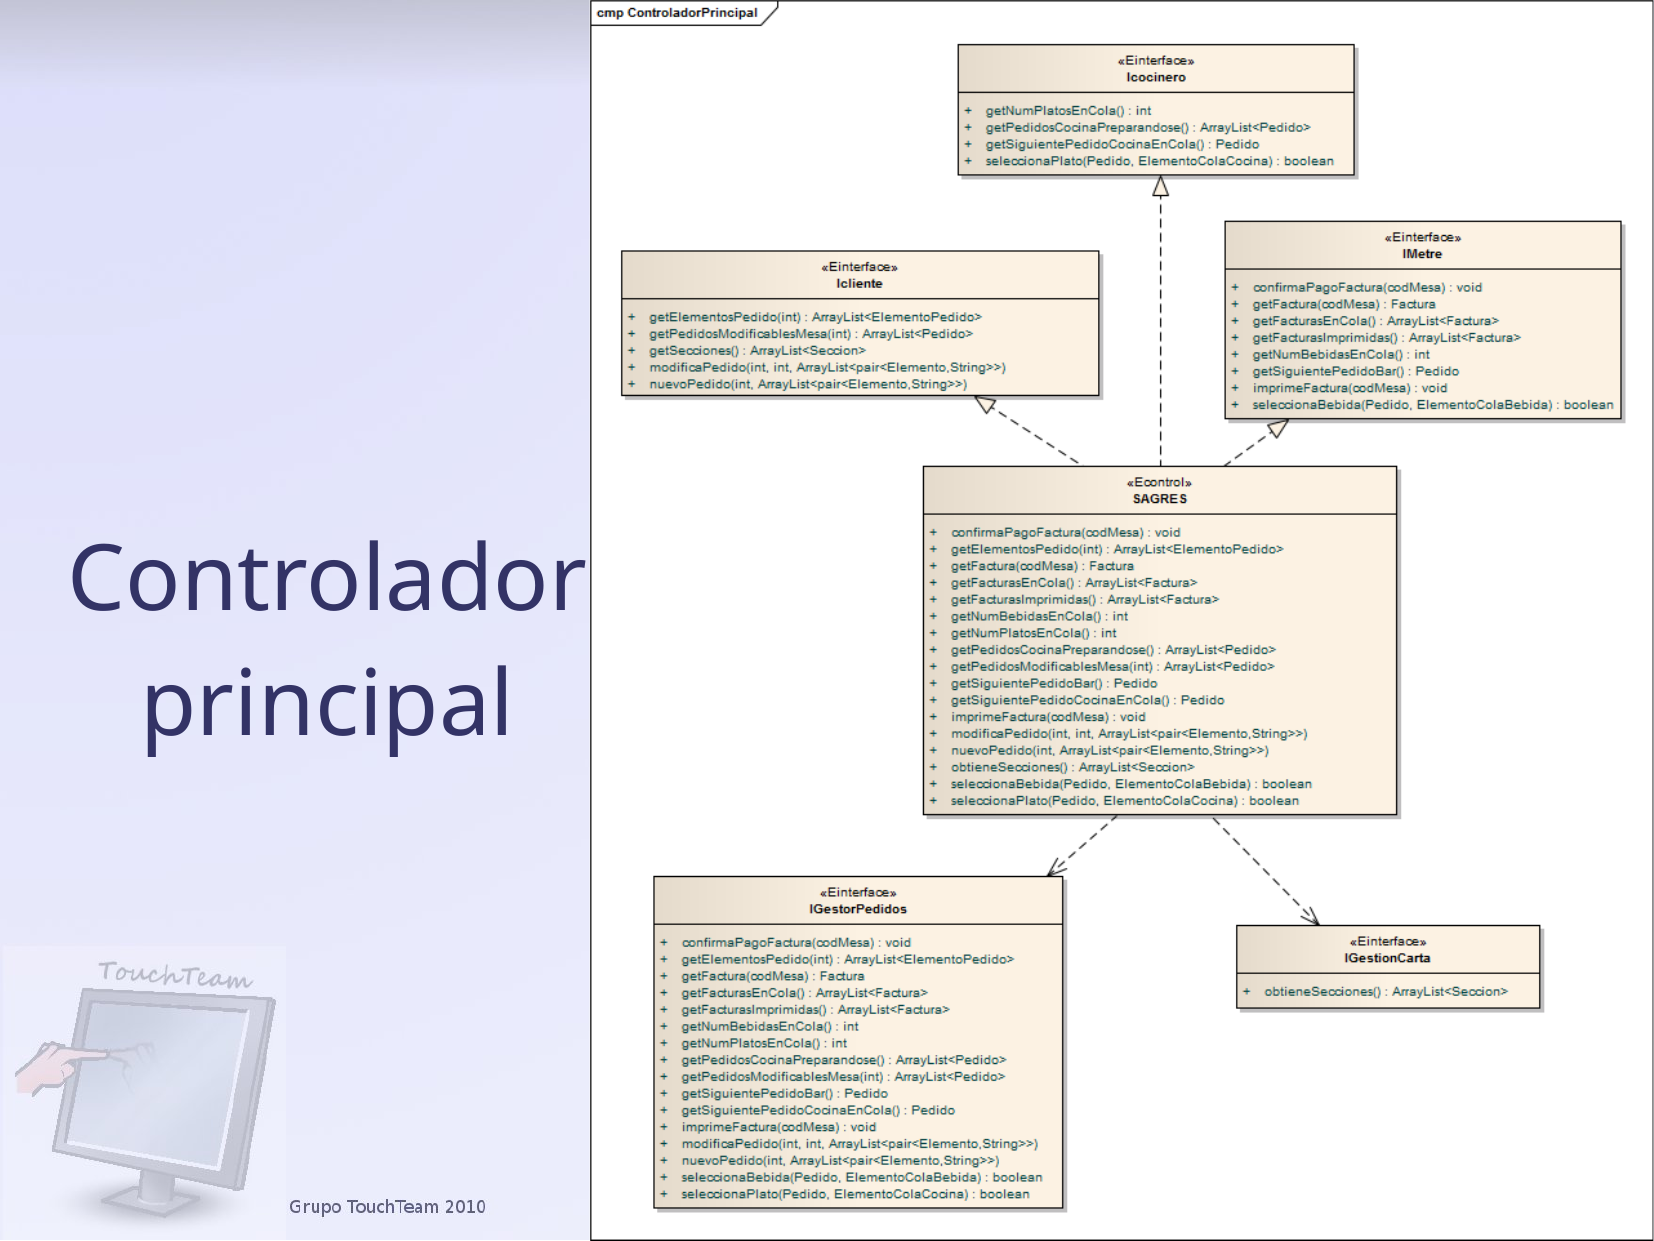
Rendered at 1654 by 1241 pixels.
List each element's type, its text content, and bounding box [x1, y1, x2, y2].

picture [0, 0, 1654, 1241]
title Controlador principal [29, 477, 626, 798]
